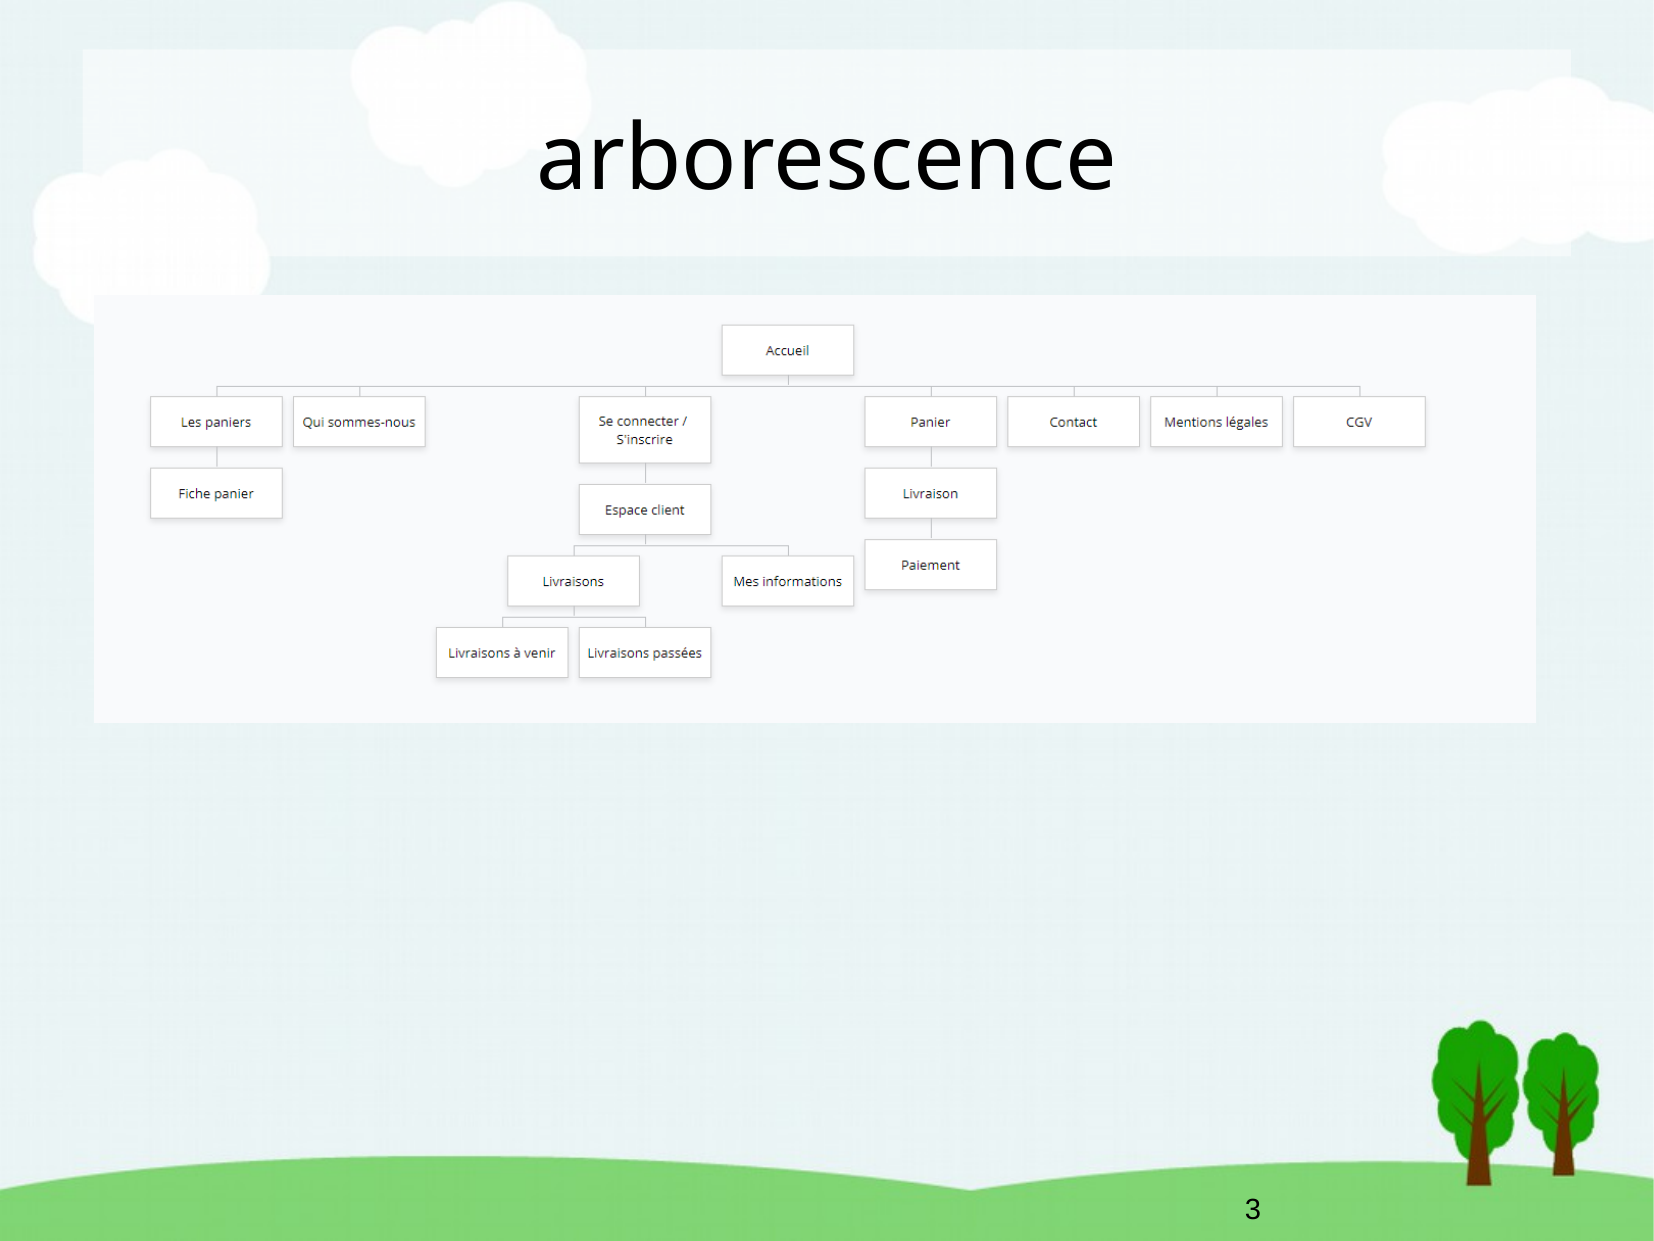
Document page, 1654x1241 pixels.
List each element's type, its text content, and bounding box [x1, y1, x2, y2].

picture [94, 295, 1536, 723]
text_box [1244, 1190, 1630, 1241]
title arborescence [82, 49, 1571, 257]
